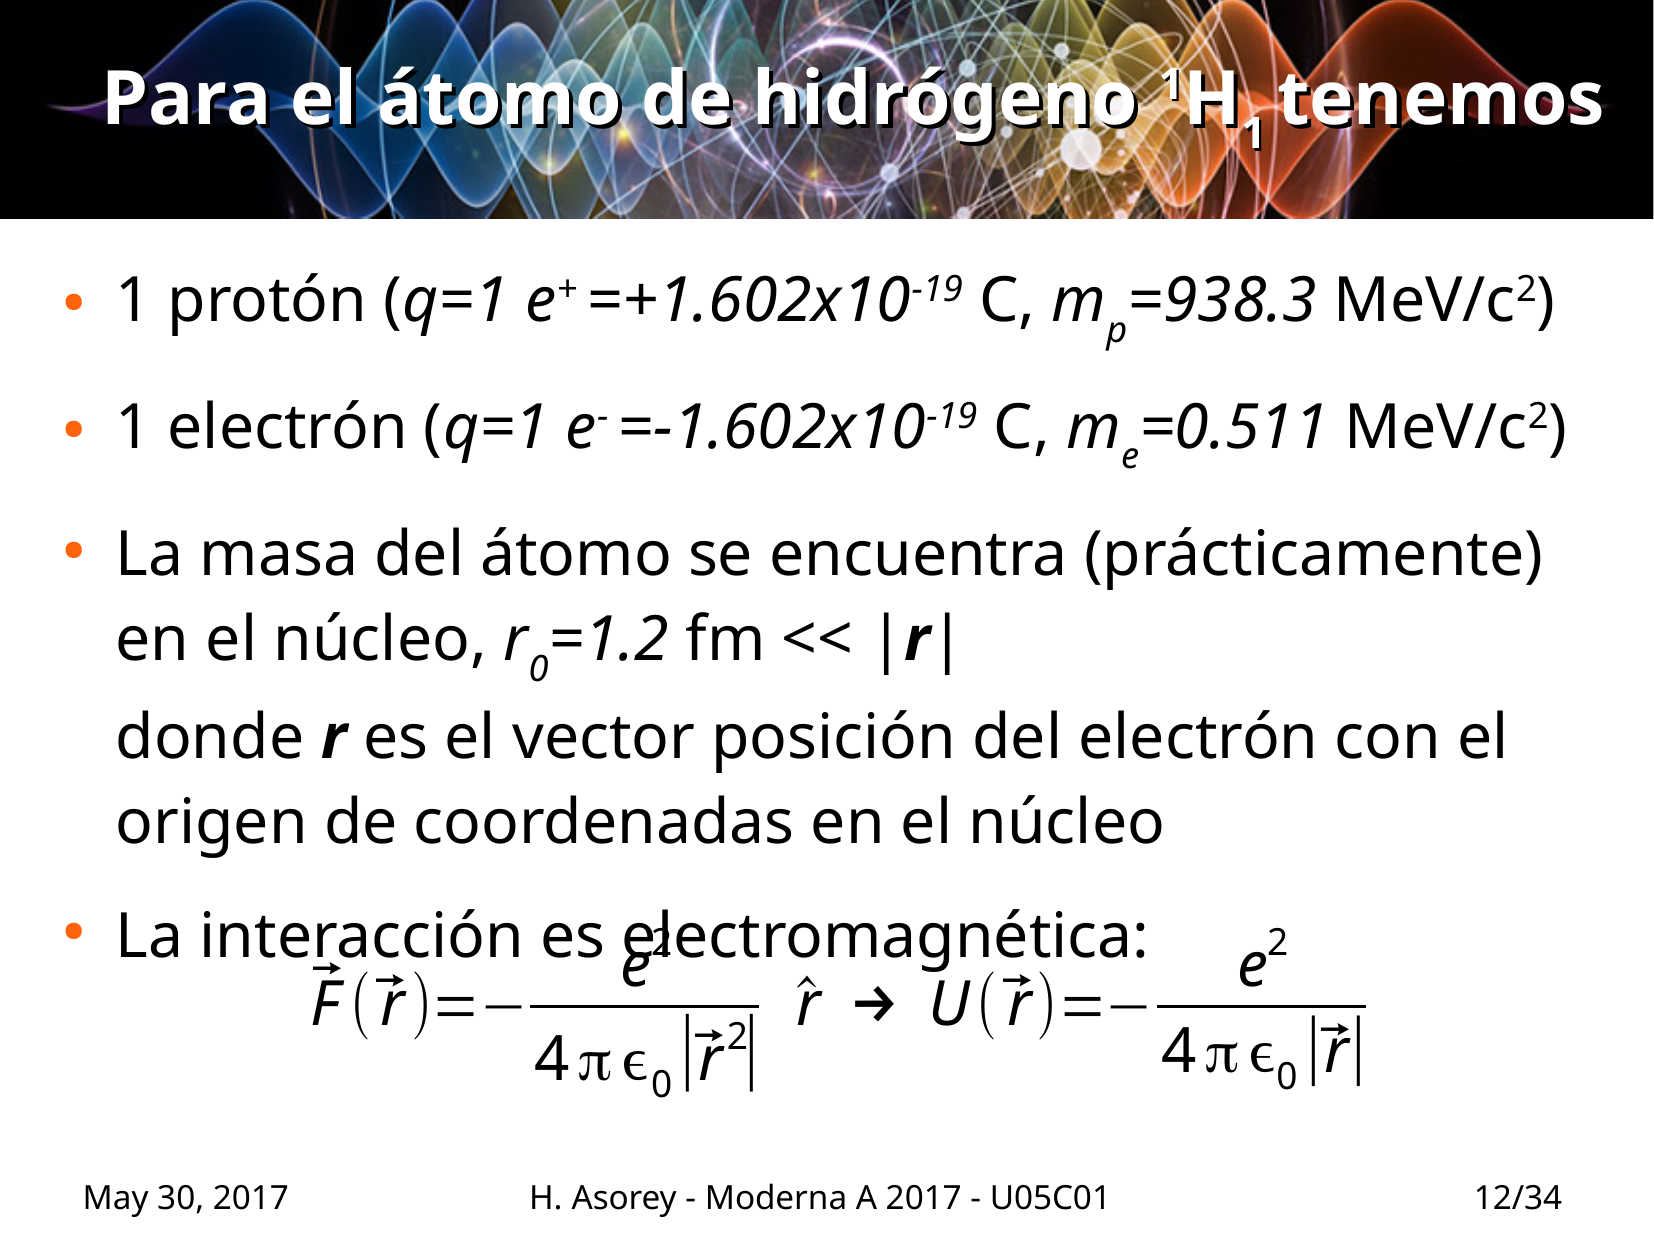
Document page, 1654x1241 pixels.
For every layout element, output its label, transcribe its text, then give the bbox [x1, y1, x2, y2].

list 1 protón (q=1 e+ =+1.602x10-19 C, mp=938.3 MeV/c2) 1 electrón (q=1 e- =-1.602x10-19 C, me=0.511 MeV/c2) La masa del átomo se encuentra (prácticamente) en el núcleo, r0=1.2 fm << |r| donde r es el vector posición del electrón con el origen de coordenadas en el núcleo La interacción es electromagnética: [45, 255, 1606, 1156]
chart [302, 919, 1376, 1107]
picture [0, 0, 1654, 219]
title Para el átomo de hidrógeno 1H1 tenemos [45, 15, 1606, 191]
